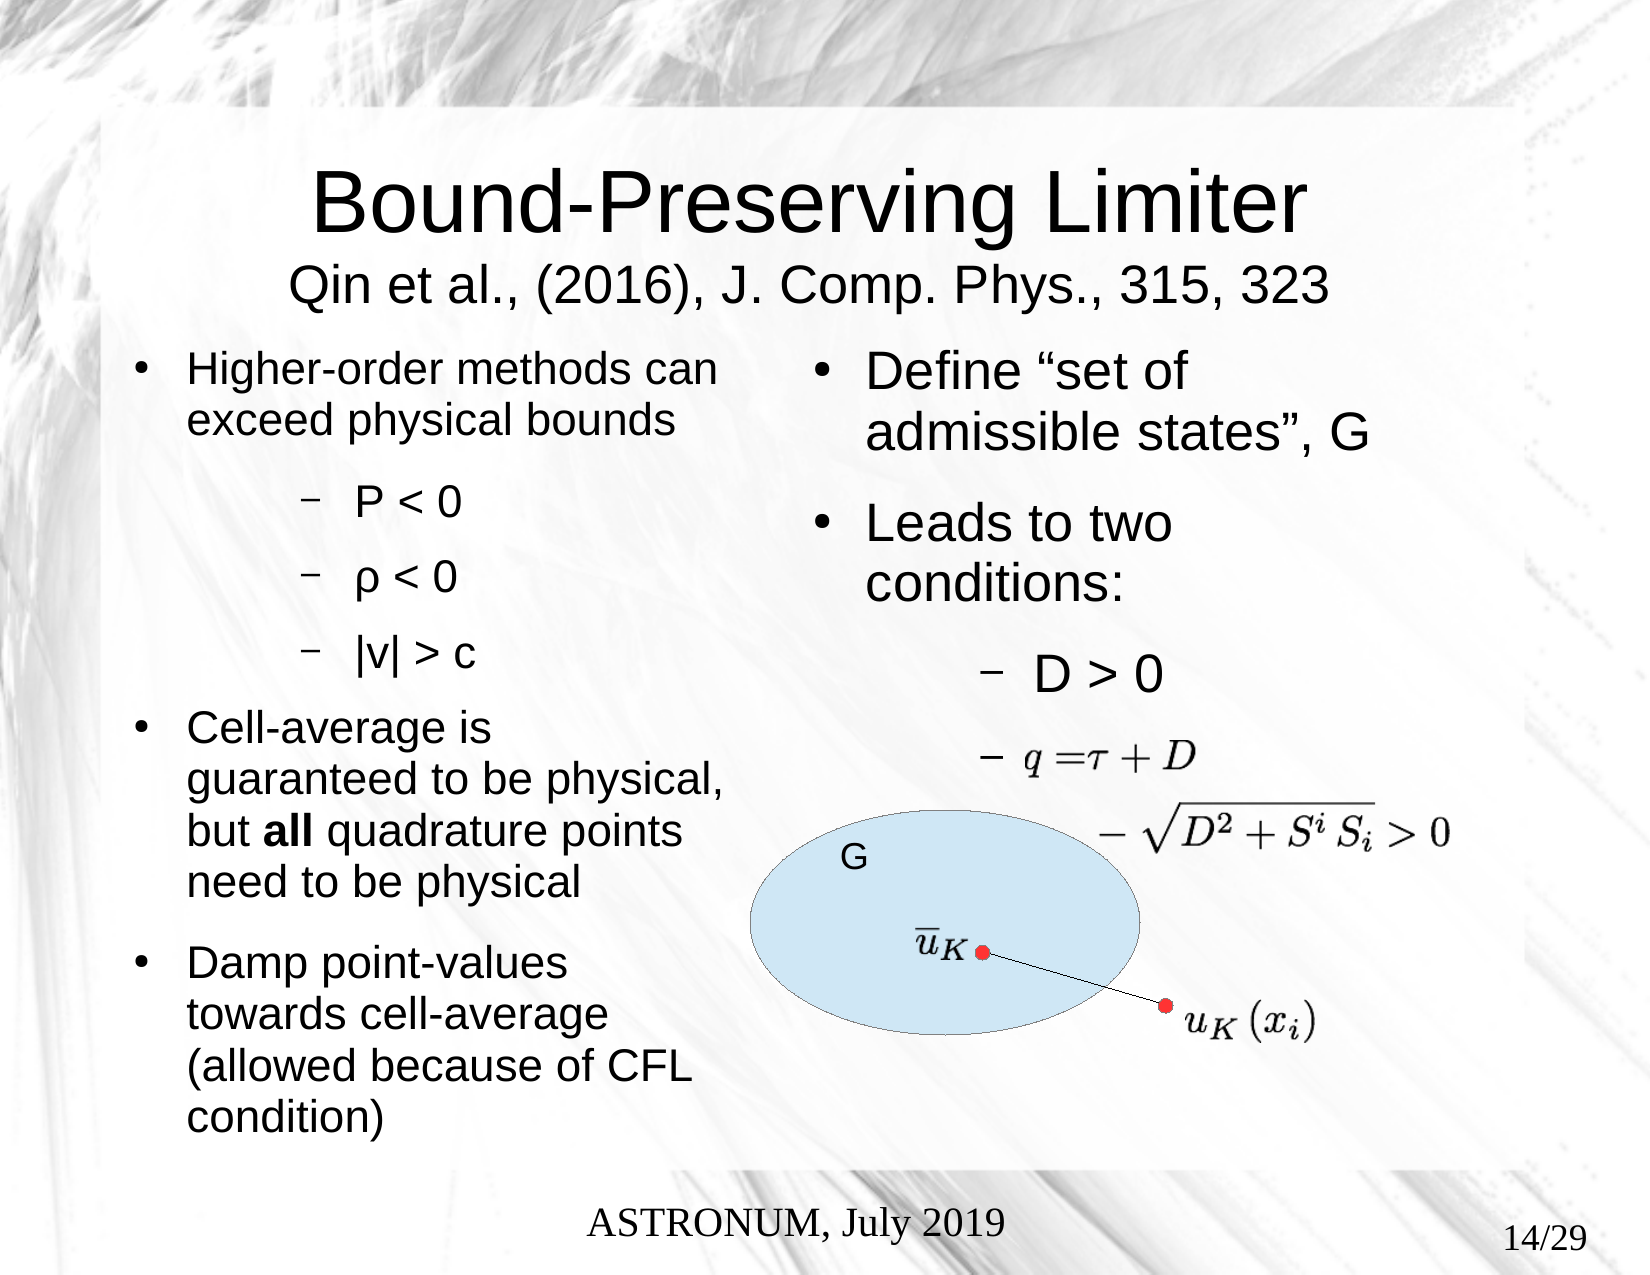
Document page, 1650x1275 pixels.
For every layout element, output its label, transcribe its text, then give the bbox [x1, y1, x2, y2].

text_box [975, 945, 991, 961]
list Higher-order methods can exceed physical bounds P < 0 ρ < 0 |v| > c Cell-average is guaranteed to be physical, but all quadrature points need to be physical Damp point-values towards cell-average (allowed because of CFL condition) [115, 342, 730, 1143]
title Qin et al., (2016), J. Comp. Phys., 315, 323 [117, 198, 1503, 371]
text_box G [825, 828, 931, 886]
picture [0, 0, 1650, 1275]
list Define “set of admissible states”, G Leads to two conditions: D > 0 [795, 340, 1410, 1043]
title Bound-Preserving Limiter [117, 115, 1503, 198]
text_box [750, 850, 795, 995]
text_box [1158, 998, 1174, 1014]
